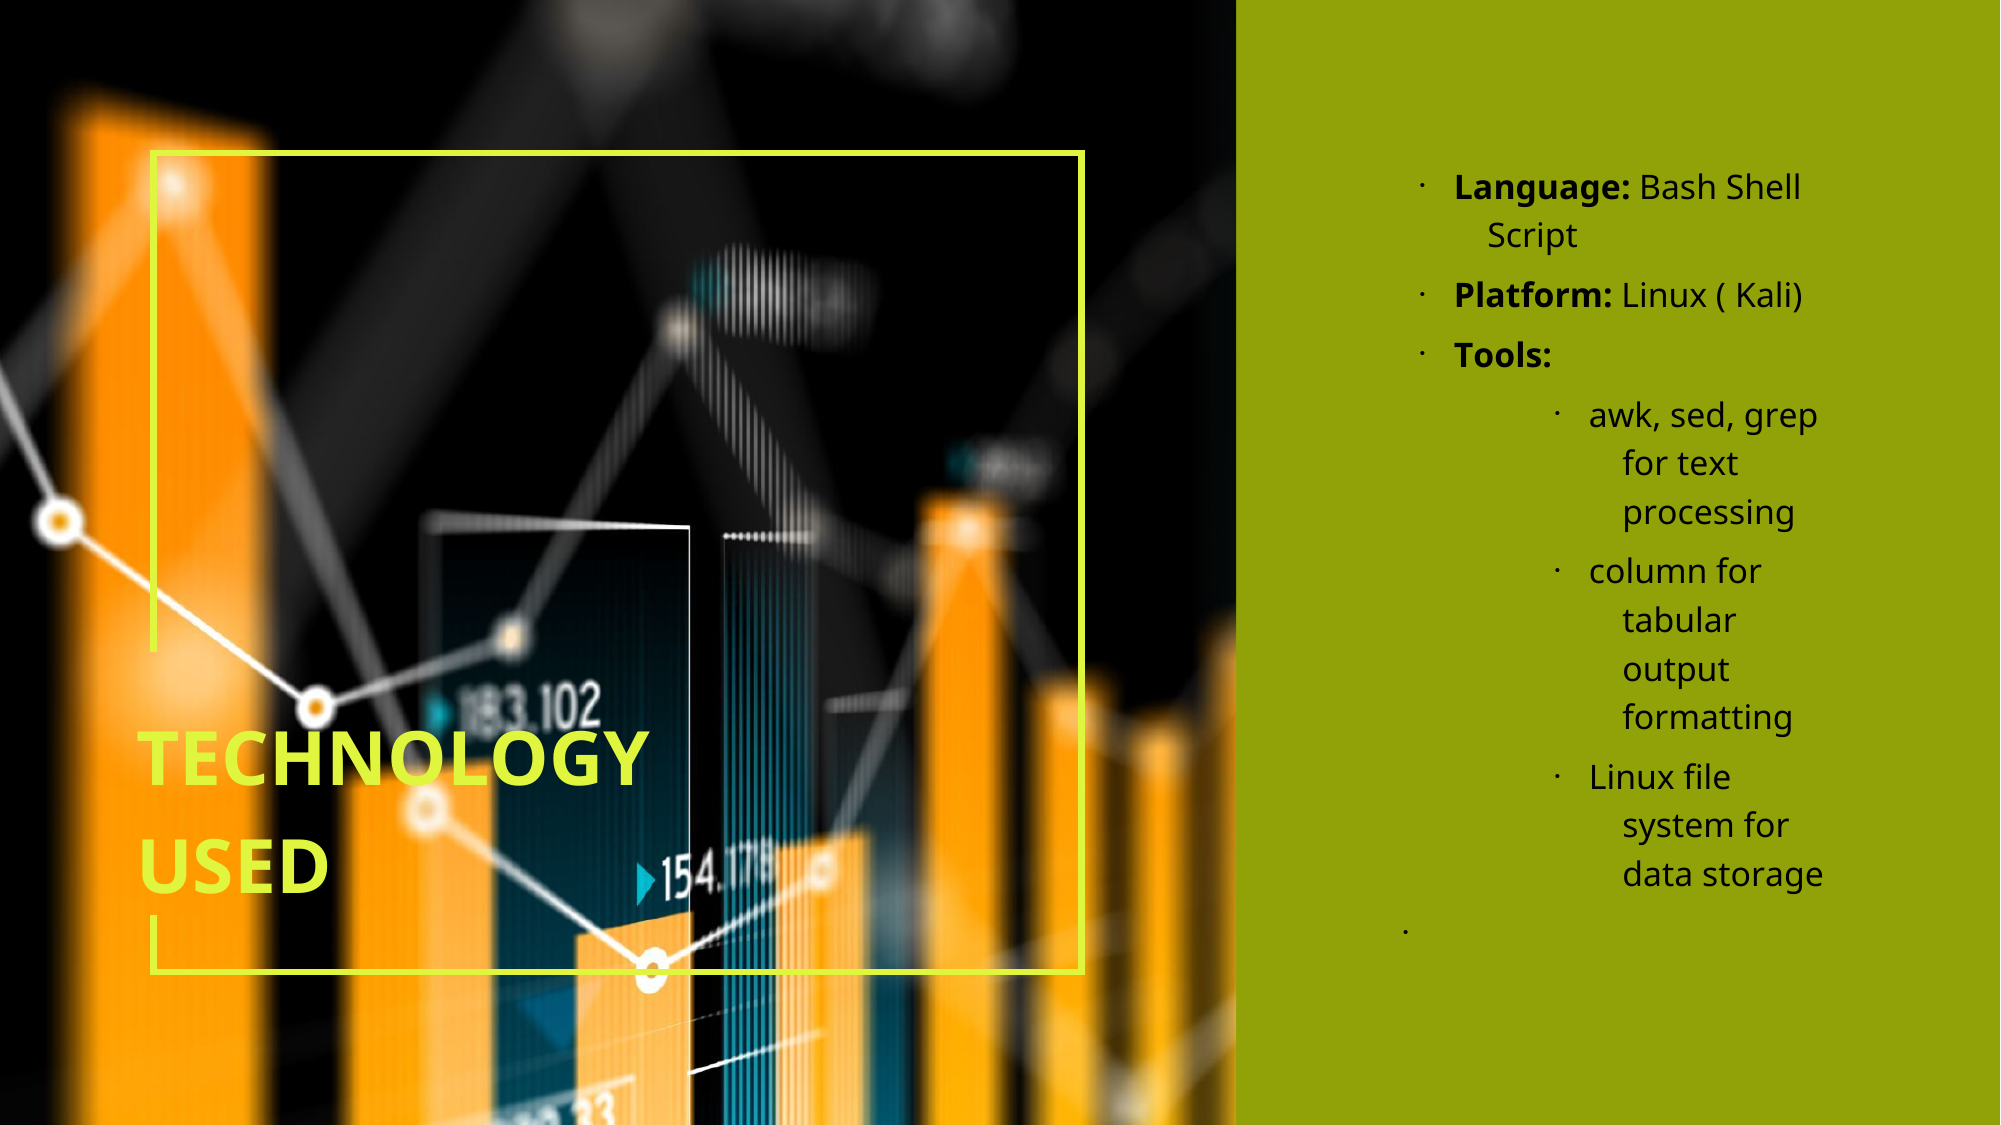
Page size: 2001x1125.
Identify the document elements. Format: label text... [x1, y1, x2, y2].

text_box TECHNOLOGY USED [121, 655, 787, 917]
text_box [1237, 0, 2000, 1125]
picture [0, 0, 1237, 1125]
text_box Language: Bash Shell Script Platform: Linux ( Kali) Tools: awk, sed, grep for text processing column for tabular output formatting Linux file system for data storage [1388, 149, 1850, 976]
